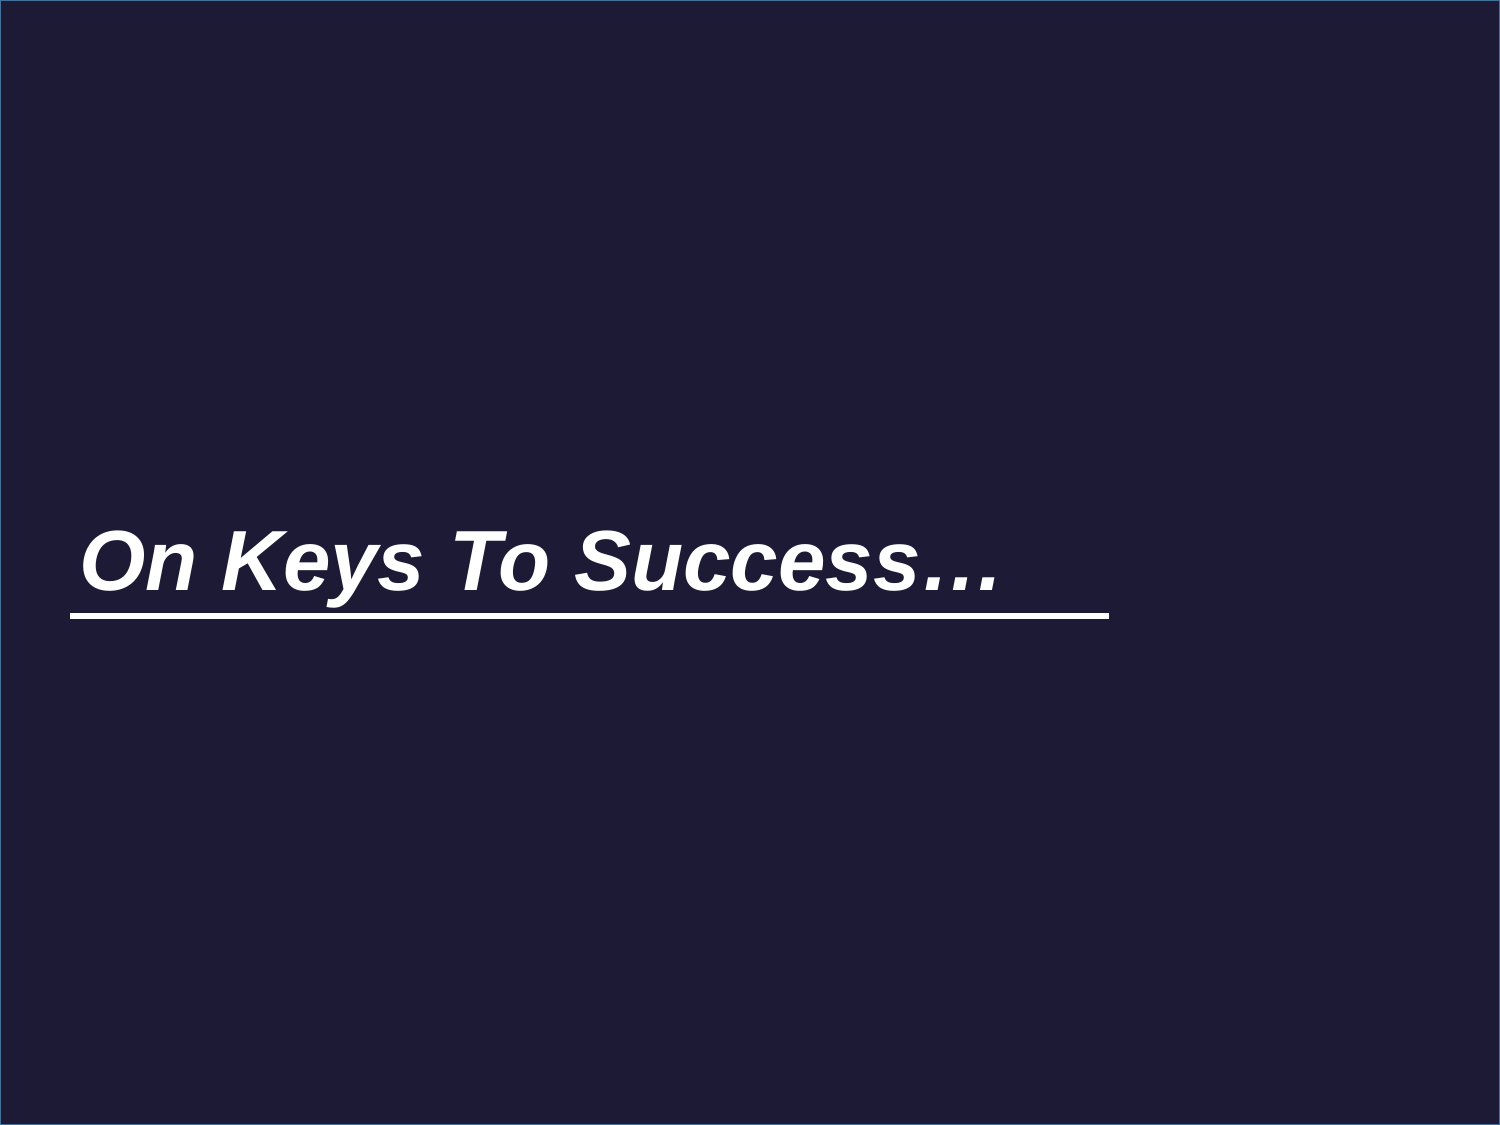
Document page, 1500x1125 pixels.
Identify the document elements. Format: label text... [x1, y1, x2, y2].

title On Keys To Success… [64, 484, 1415, 628]
